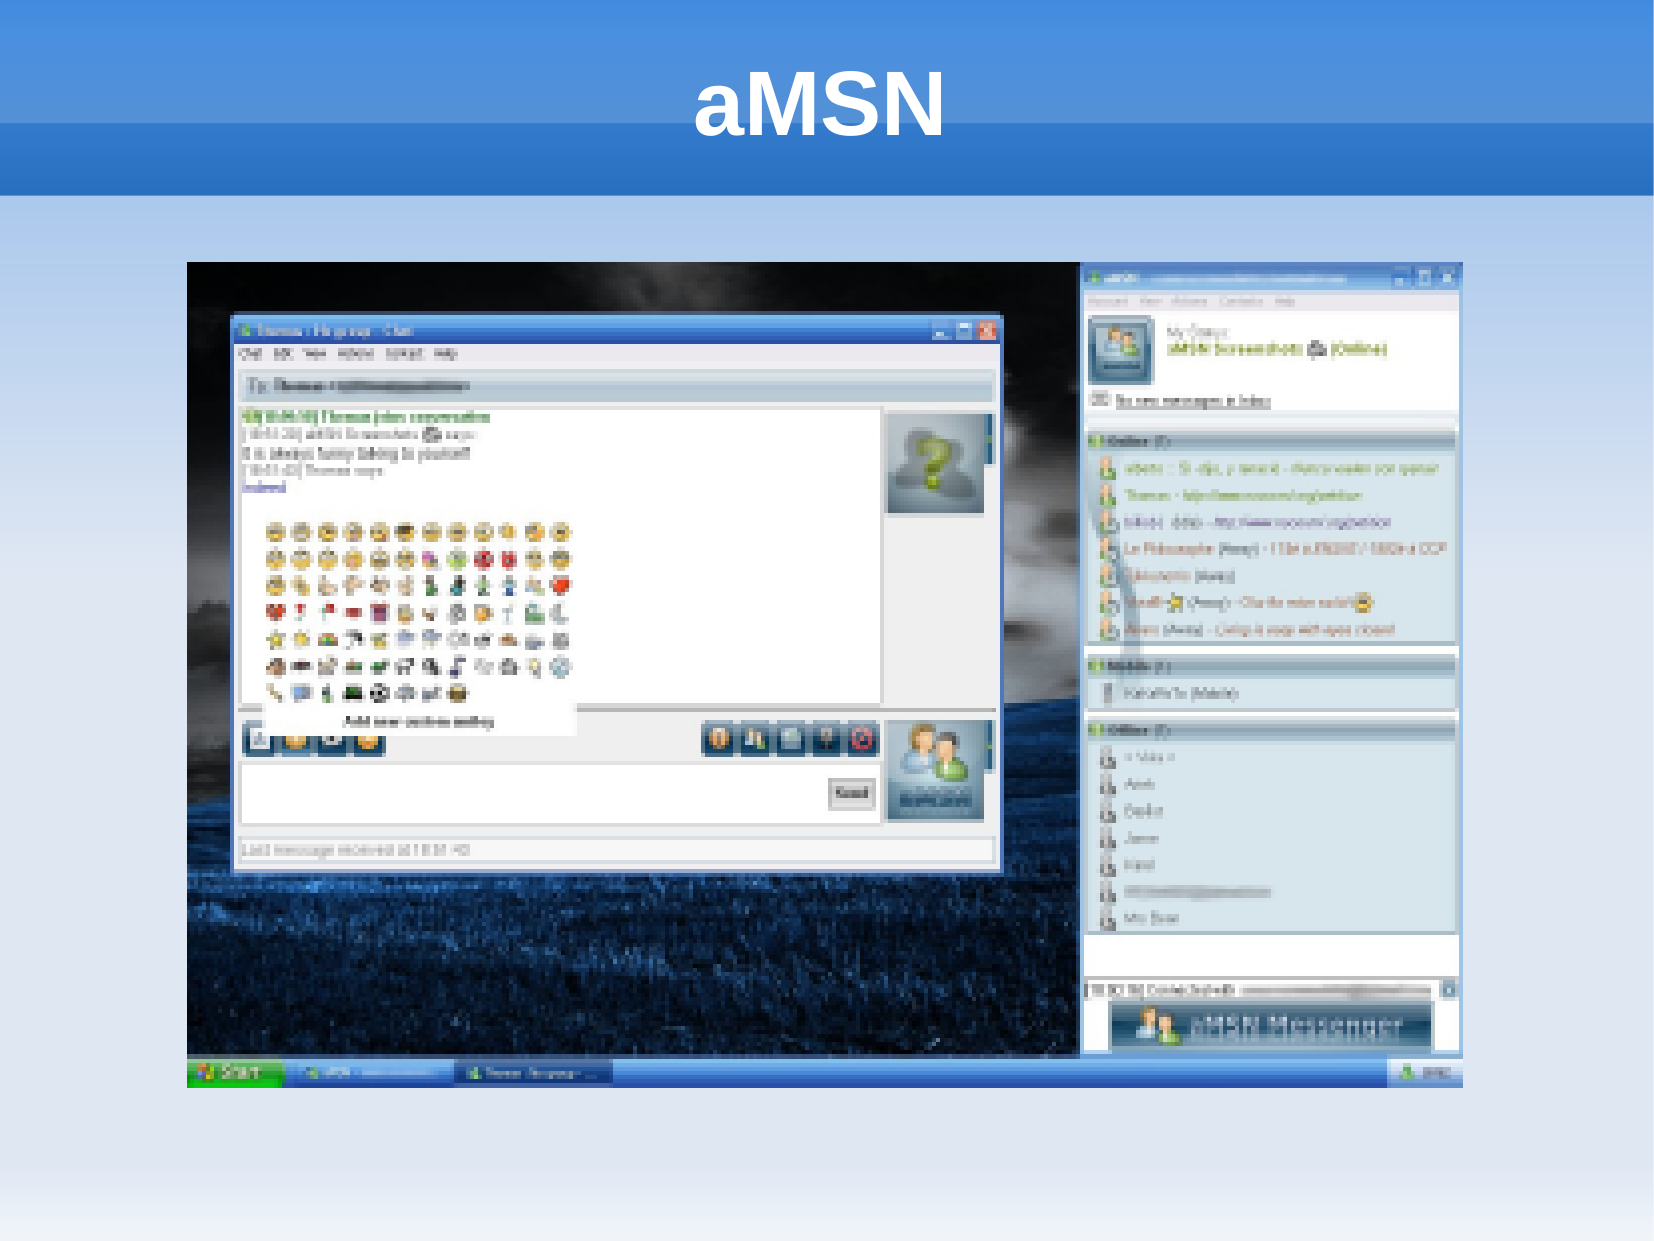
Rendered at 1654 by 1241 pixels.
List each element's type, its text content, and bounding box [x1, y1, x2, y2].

title aMSN [76, 7, 1565, 200]
picture [0, 0, 1654, 1241]
